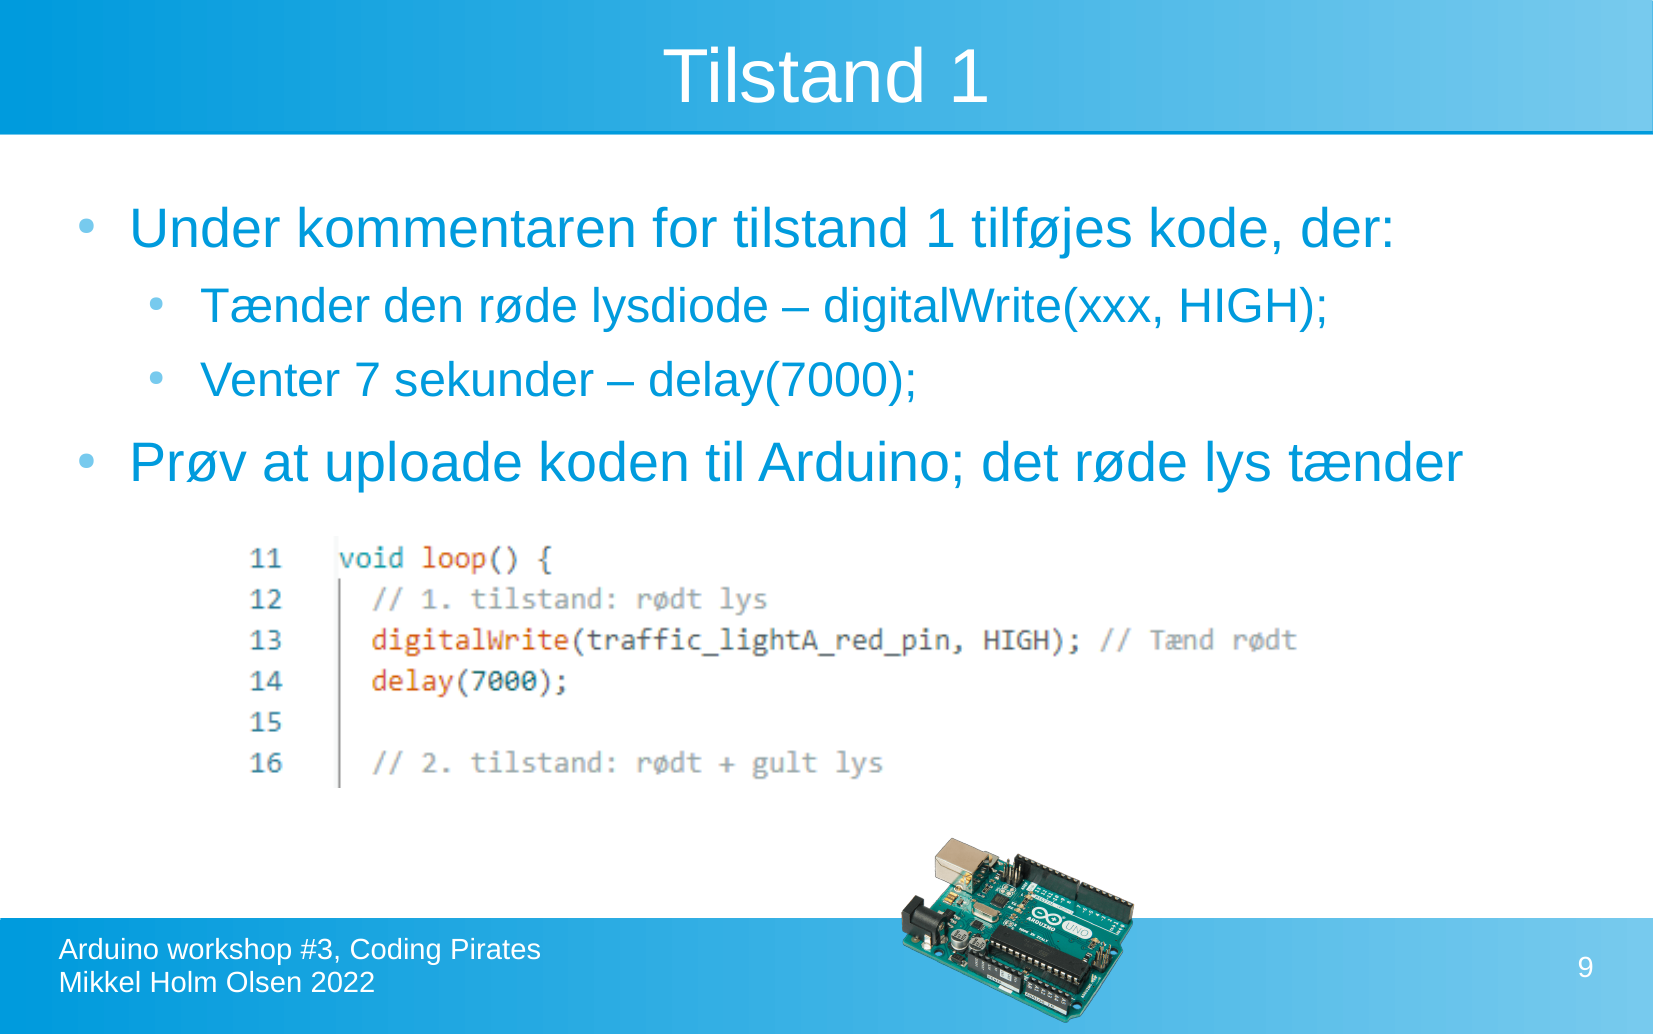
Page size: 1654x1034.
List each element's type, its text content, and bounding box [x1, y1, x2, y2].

picture [900, 854, 1138, 1024]
picture [225, 536, 1426, 788]
title Tilstand 1 [58, 32, 1594, 120]
list Under kommentaren for tilstand 1 tilføjes kode, der: Tænder den røde lysdiode – digitalWrite(xxx, HIGH); Venter 7 sekunder – delay(7000); Prøv at uploade koden til Arduino; det røde lys tænder [58, 196, 1594, 854]
